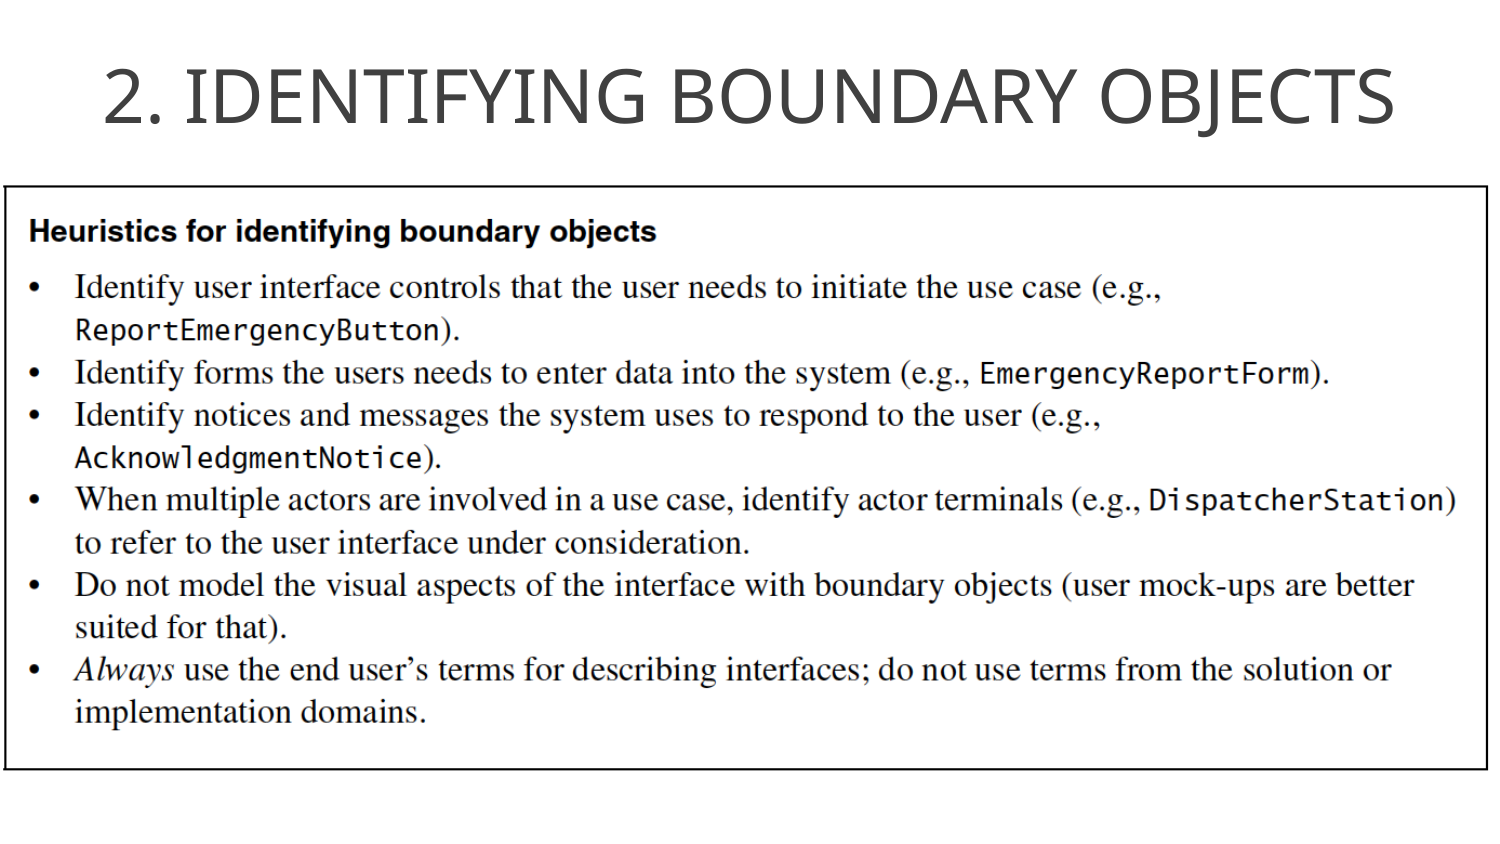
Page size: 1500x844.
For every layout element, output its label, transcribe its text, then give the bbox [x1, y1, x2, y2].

picture [0, 180, 1500, 778]
title 2. Identifying boundary objects [75, 23, 1425, 164]
